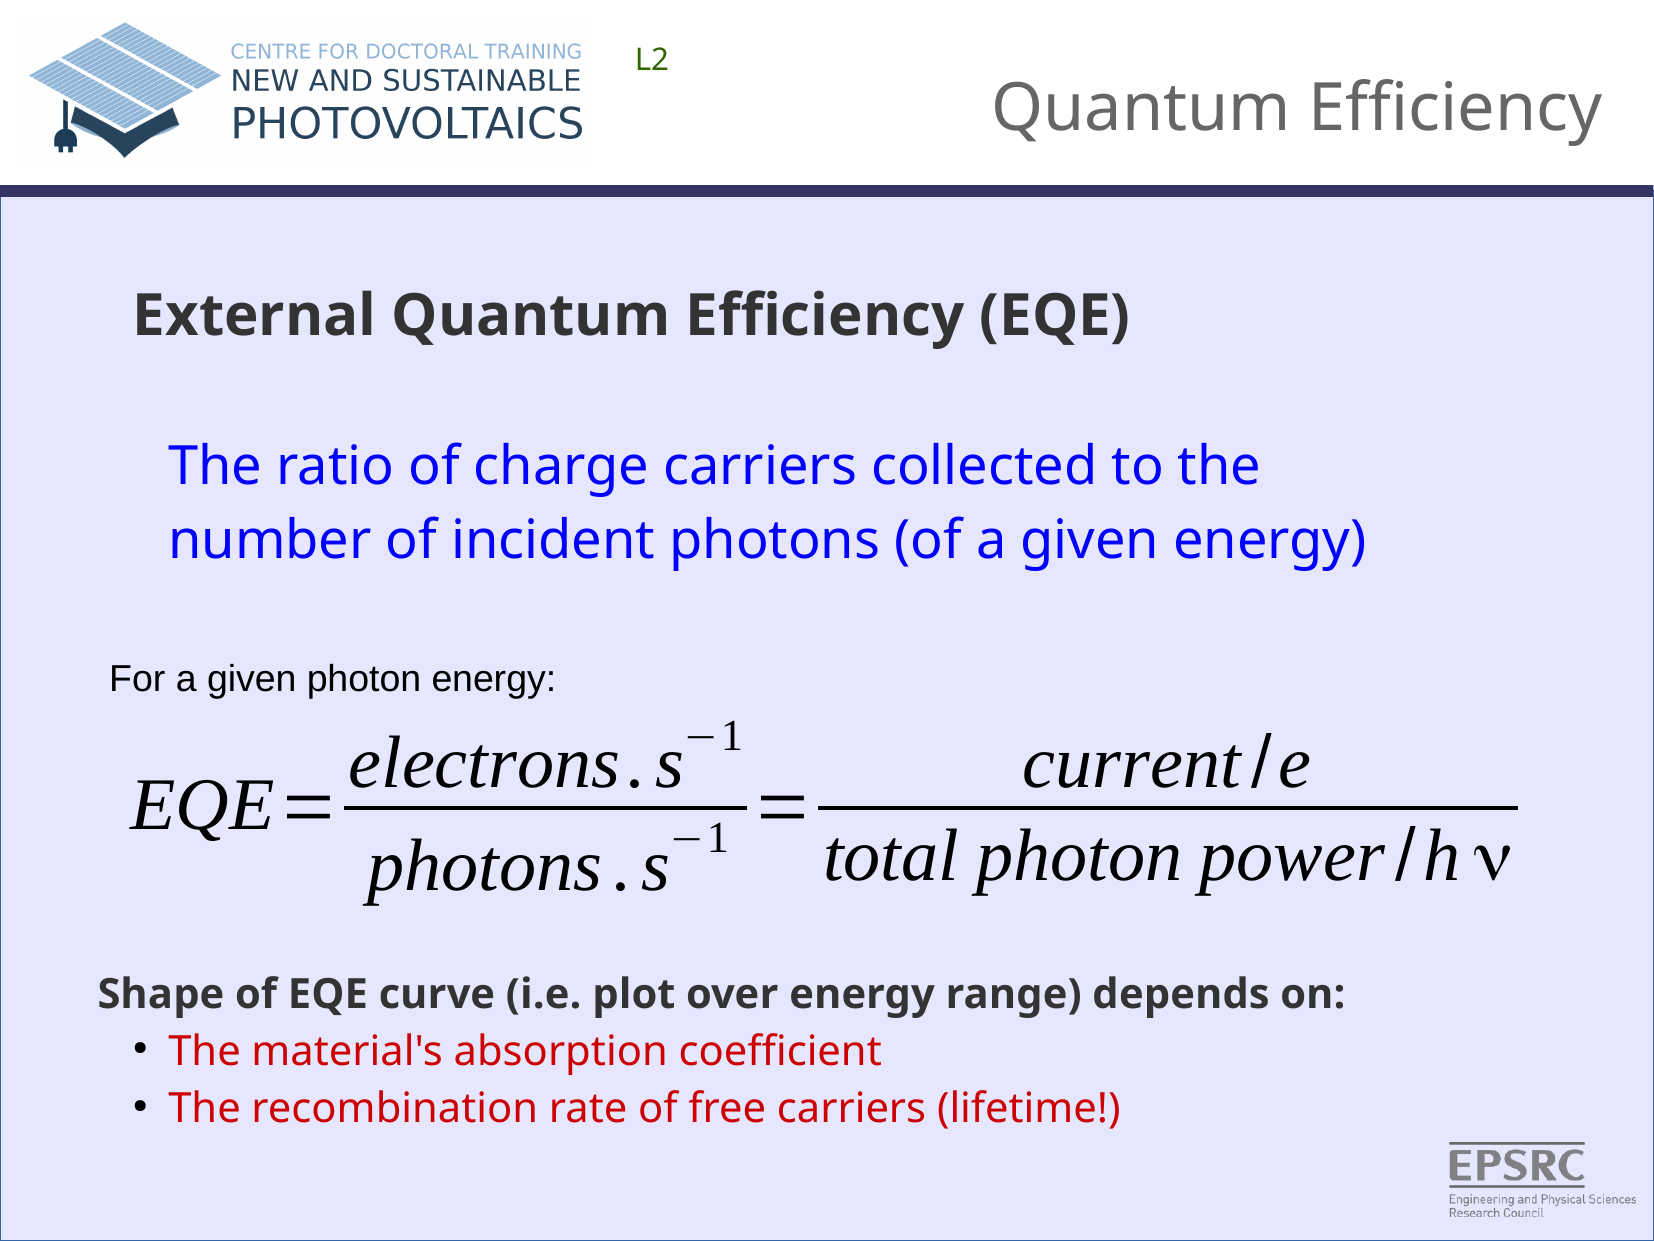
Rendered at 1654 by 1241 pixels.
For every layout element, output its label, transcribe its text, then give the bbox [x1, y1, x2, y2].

text_box [0, 197, 1654, 1241]
text_box Quantum Efficiency [708, 51, 1619, 142]
chart [107, 708, 1539, 907]
picture [1449, 1142, 1636, 1217]
text_box External Quantum Efficiency (EQE) The ratio of charge carriers collected to the number of incident photons (of a given energy) [118, 265, 1489, 708]
text_box Shape of EQE curve (i.e. plot over energy range) depends on: The material's absorption coefficient The recombination rate of free carriers (lifetime!) [82, 956, 1453, 1241]
picture [19, 17, 591, 166]
text_box For a given photon energy: [94, 649, 572, 707]
text_box L2 [620, 29, 880, 80]
